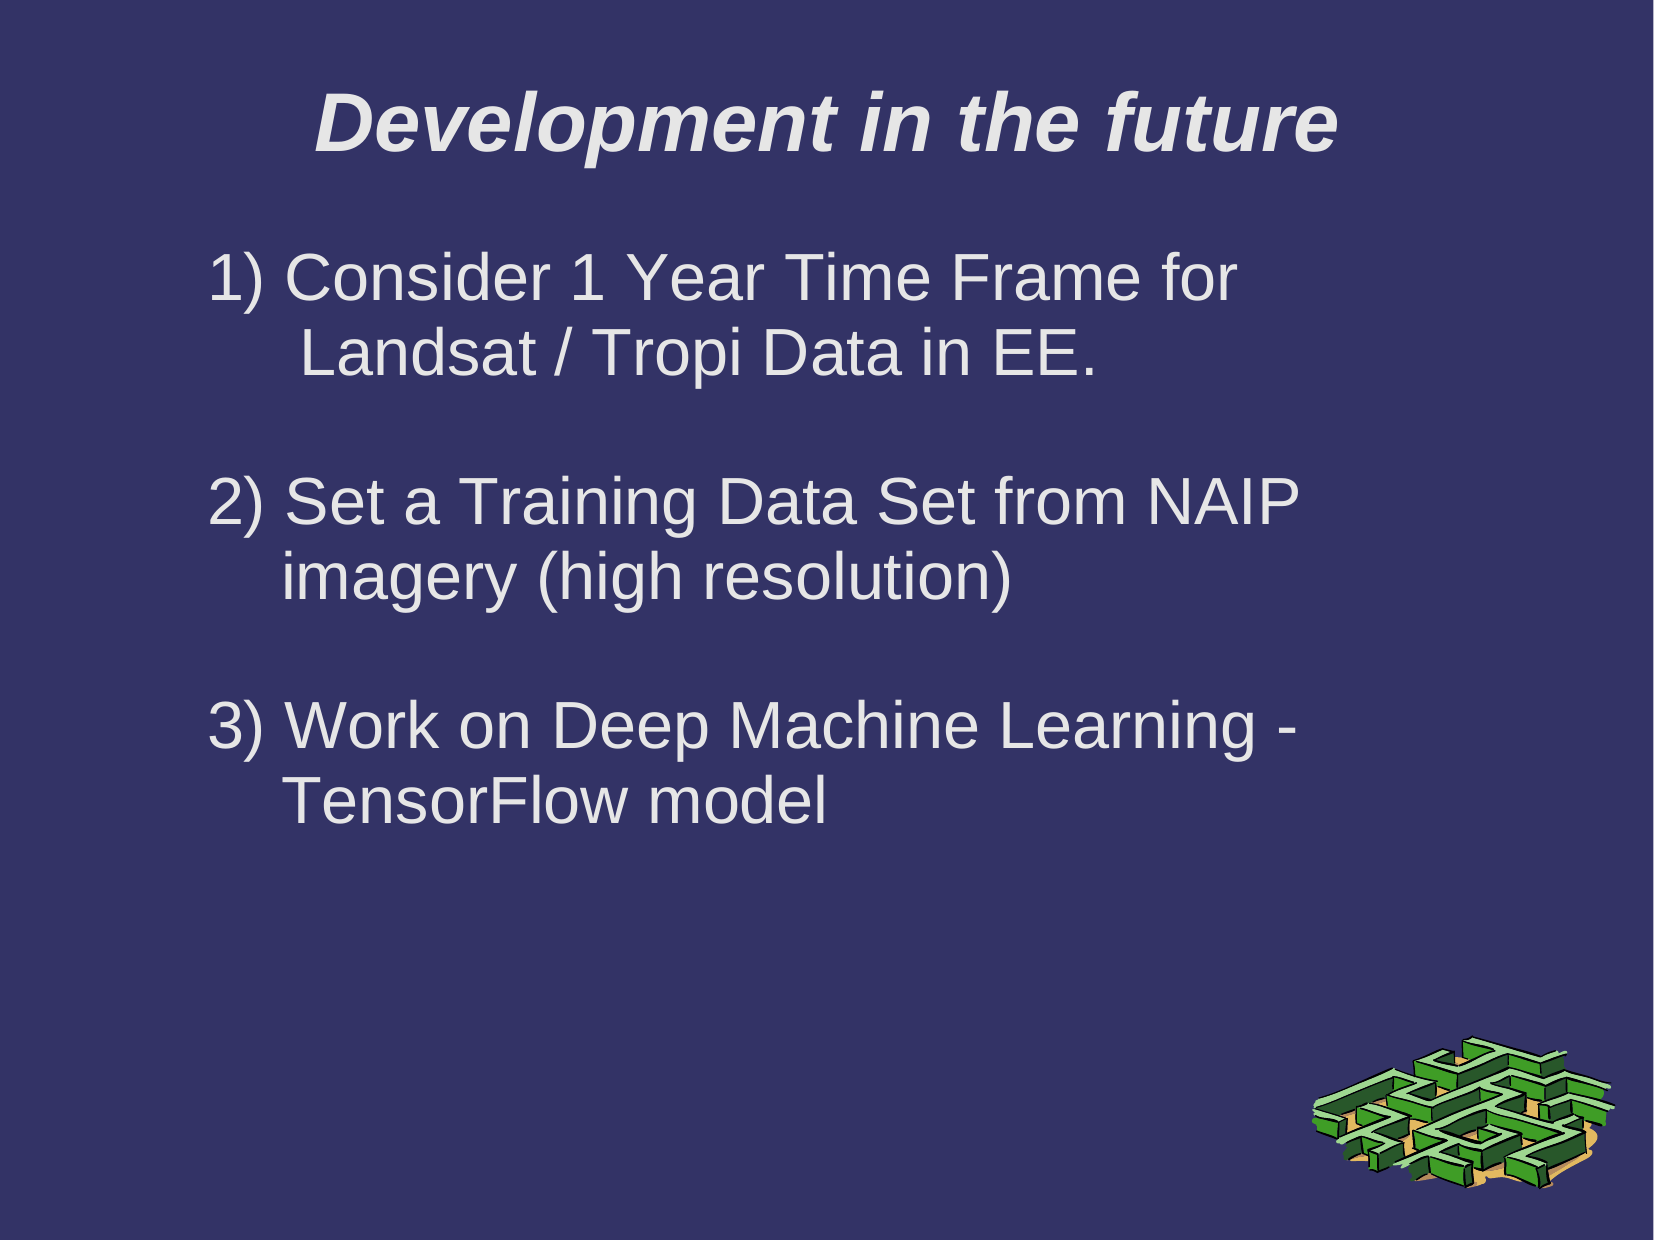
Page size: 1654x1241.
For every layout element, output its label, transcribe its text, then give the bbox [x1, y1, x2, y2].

title Development in the future [121, 19, 1534, 227]
list 1) Consider 1 Year Time Frame for Landsat / Tropi Data in EE. 2) Set a Training Data Set from NAIP imagery (high resolution) 3) Work on Deep Machine Learning - TensorFlow model [124, 240, 1516, 1022]
